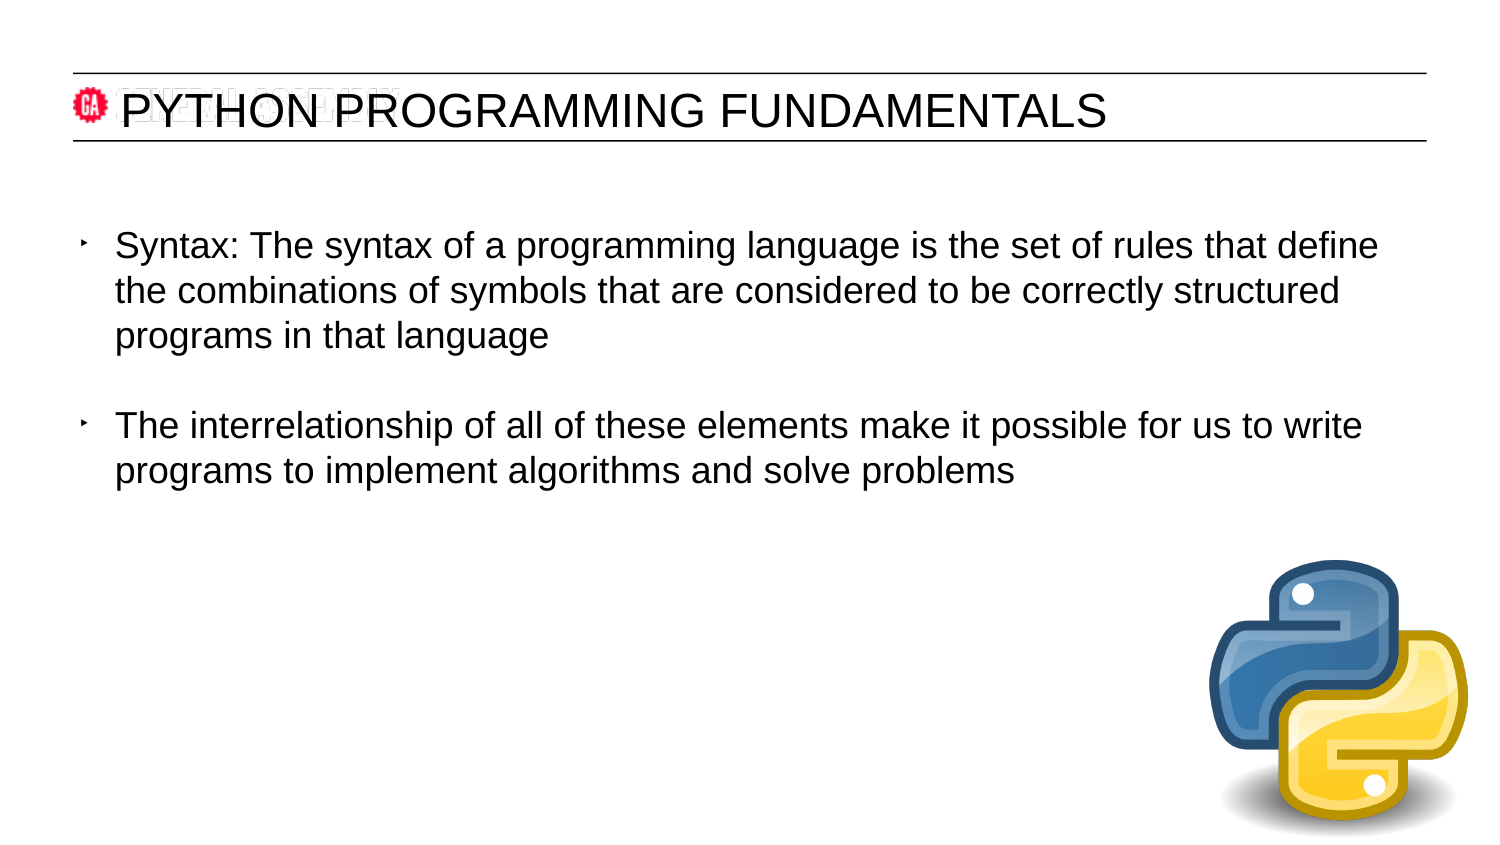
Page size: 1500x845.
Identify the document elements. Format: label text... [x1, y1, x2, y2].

picture [73, 87, 120, 123]
text_box Syntax: The syntax of a programming language is the set of rules that define the combinations of symbols that are considered to be correctly structured programs in that language The interrelationship of all of these elements make it possible for us to write programs to implement algorithms and solve problems [79, 220, 1421, 777]
picture [1192, 553, 1485, 844]
text_box PYTHON PROGRAMMING FUNDAMENTALS [120, 79, 1359, 129]
